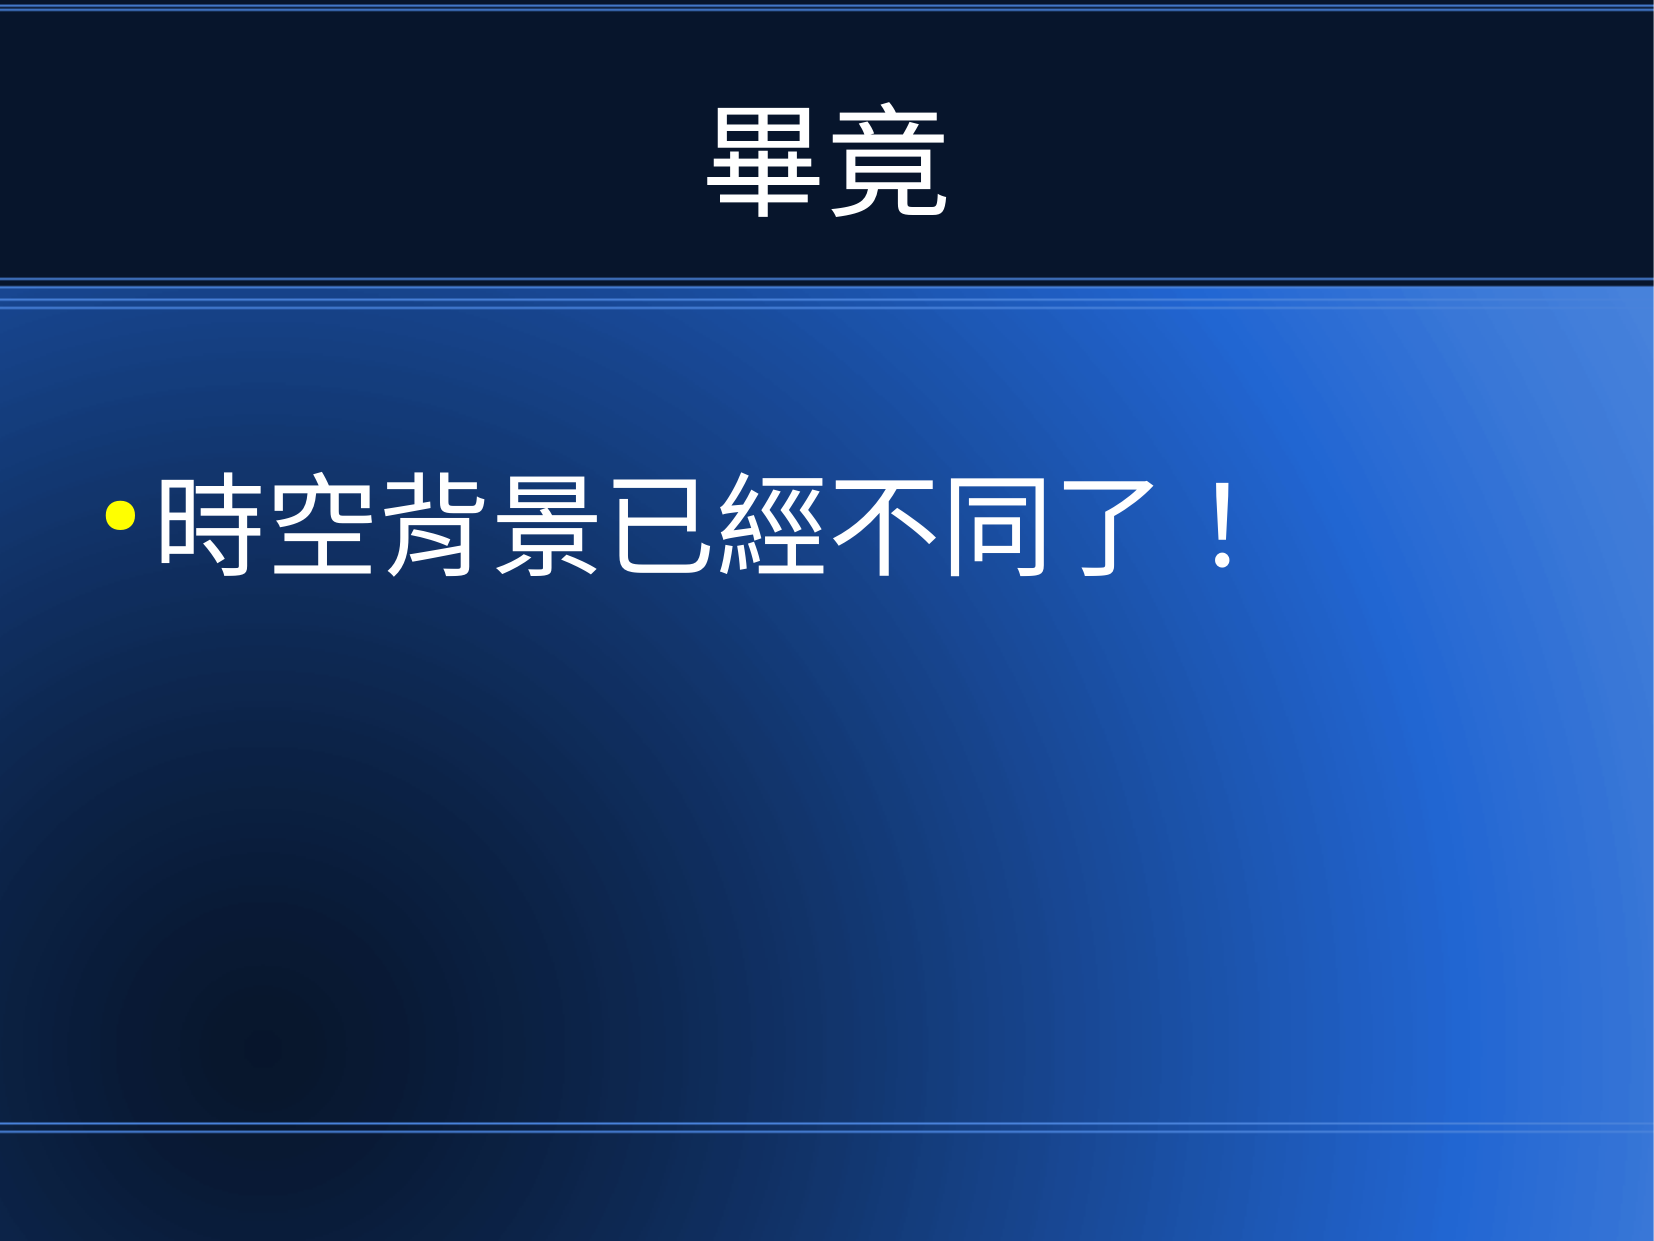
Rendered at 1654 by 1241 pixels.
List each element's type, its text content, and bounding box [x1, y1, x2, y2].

picture [0, 0, 1654, 1241]
title 畢竟 [82, 49, 1571, 257]
list 時空背景已經不同了！ [82, 355, 1571, 1241]
